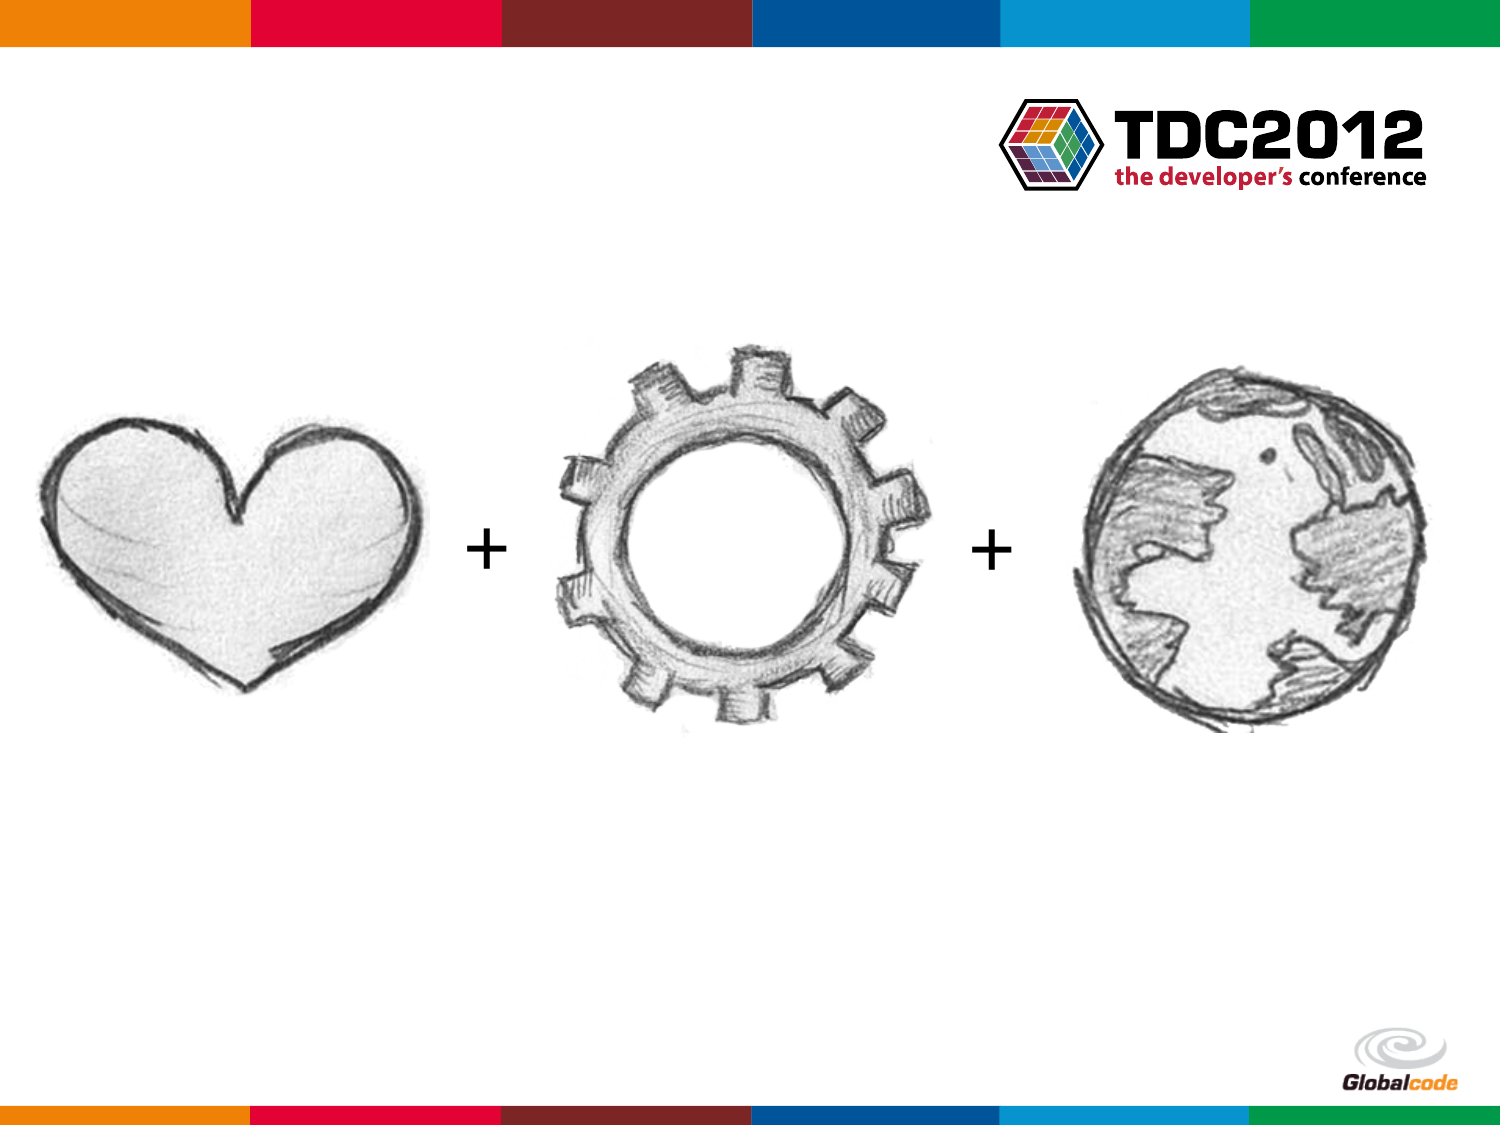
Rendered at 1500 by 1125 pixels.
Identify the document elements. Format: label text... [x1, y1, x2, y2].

picture [30, 350, 430, 751]
text_box + [448, 487, 524, 603]
picture [1340, 999, 1459, 1105]
picture [1066, 357, 1442, 733]
picture [541, 337, 942, 738]
text_box + [953, 488, 1029, 604]
